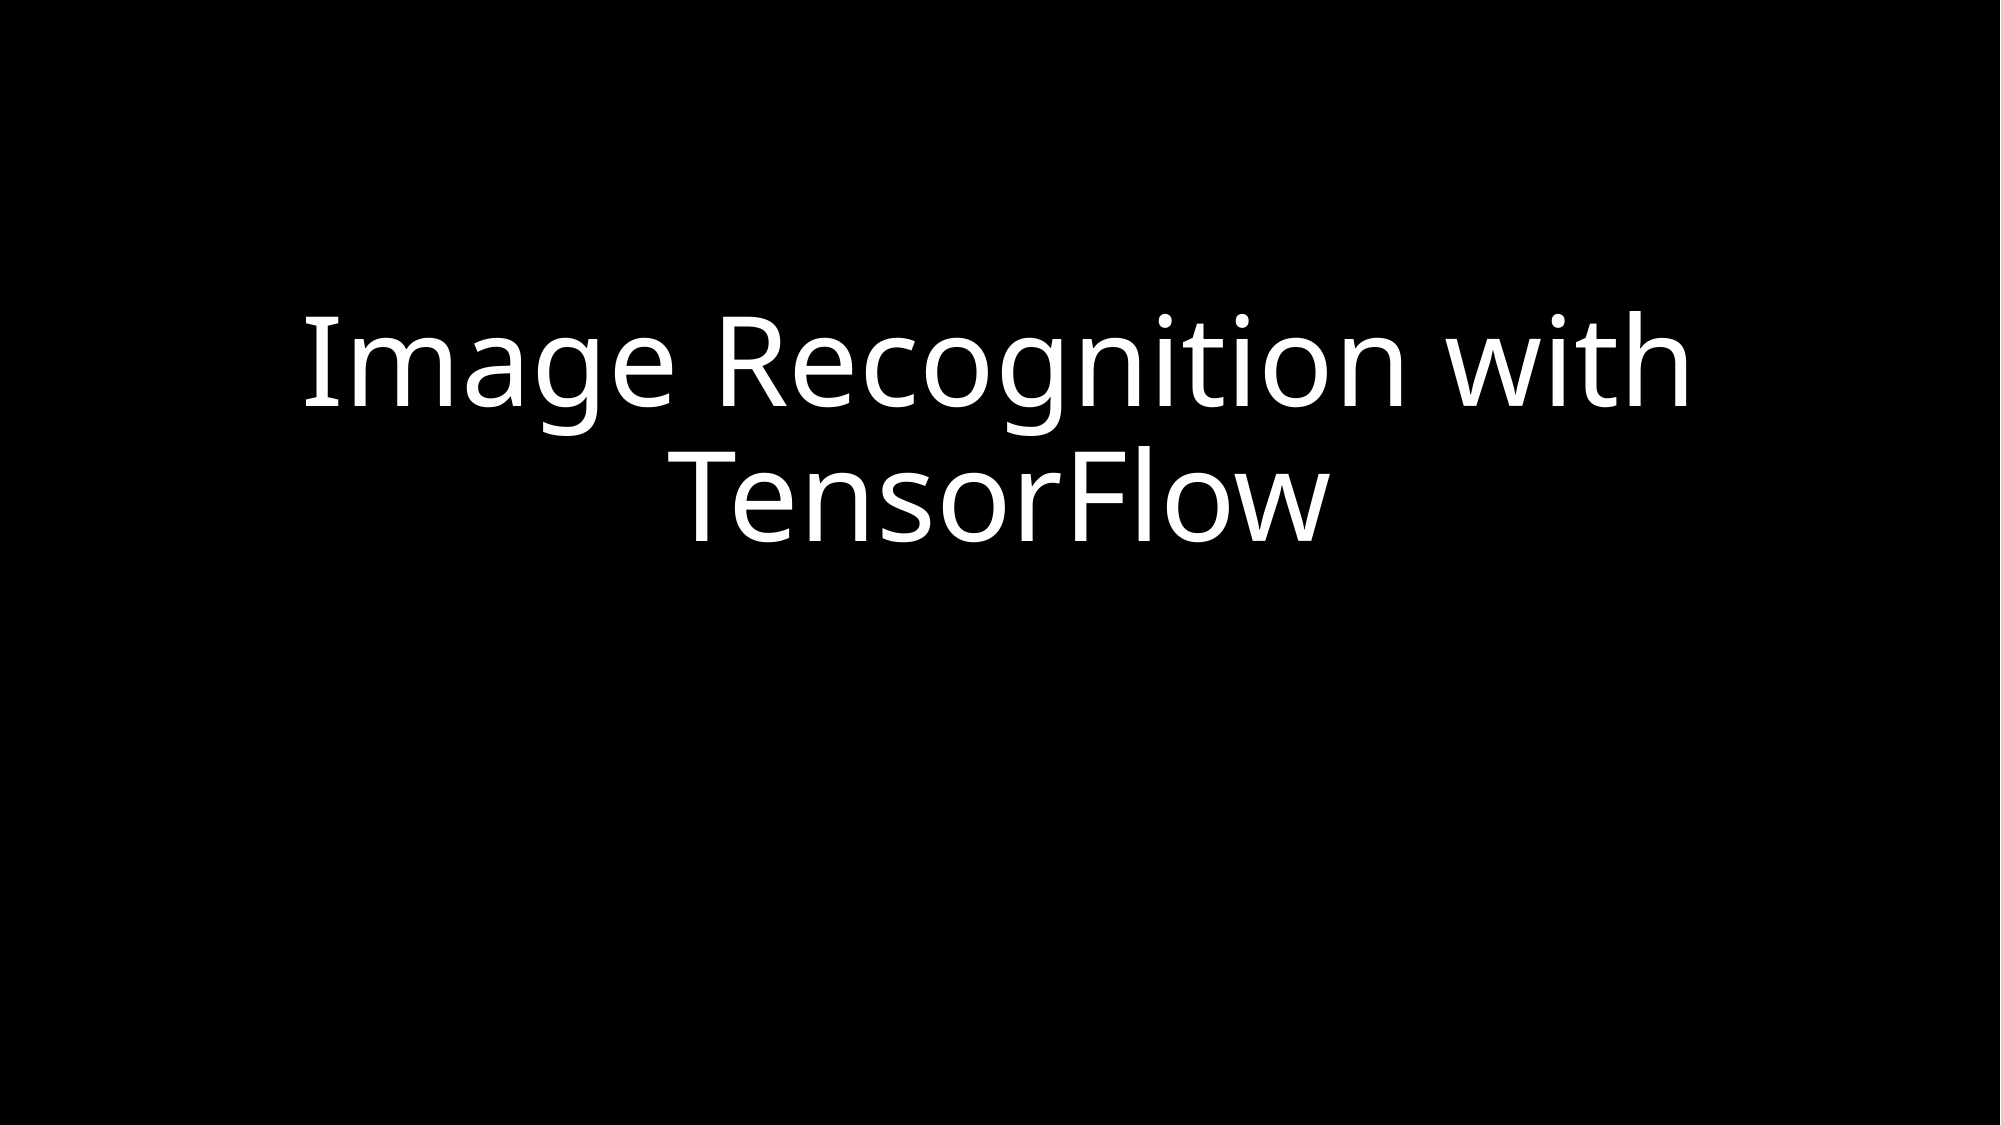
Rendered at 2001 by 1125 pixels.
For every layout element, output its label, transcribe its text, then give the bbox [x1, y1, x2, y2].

title Image Recognition with TensorFlow [249, 184, 1750, 576]
